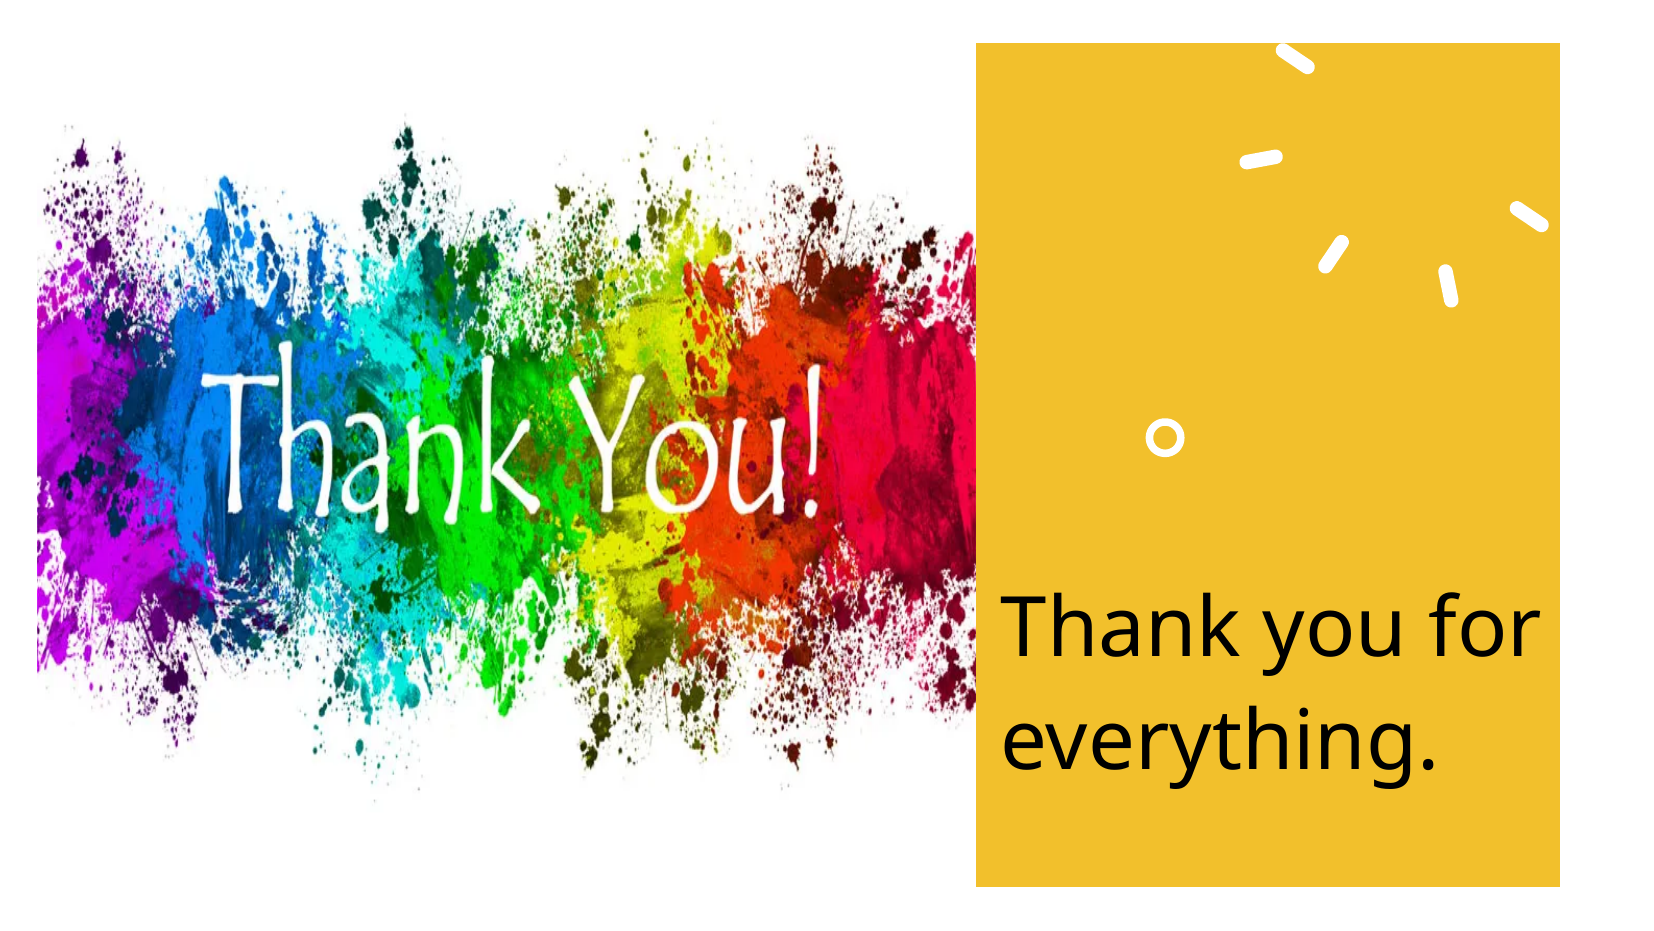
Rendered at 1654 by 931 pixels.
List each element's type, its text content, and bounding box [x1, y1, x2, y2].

picture [37, 0, 976, 901]
title Thank you for everything. [1000, 597, 1576, 764]
